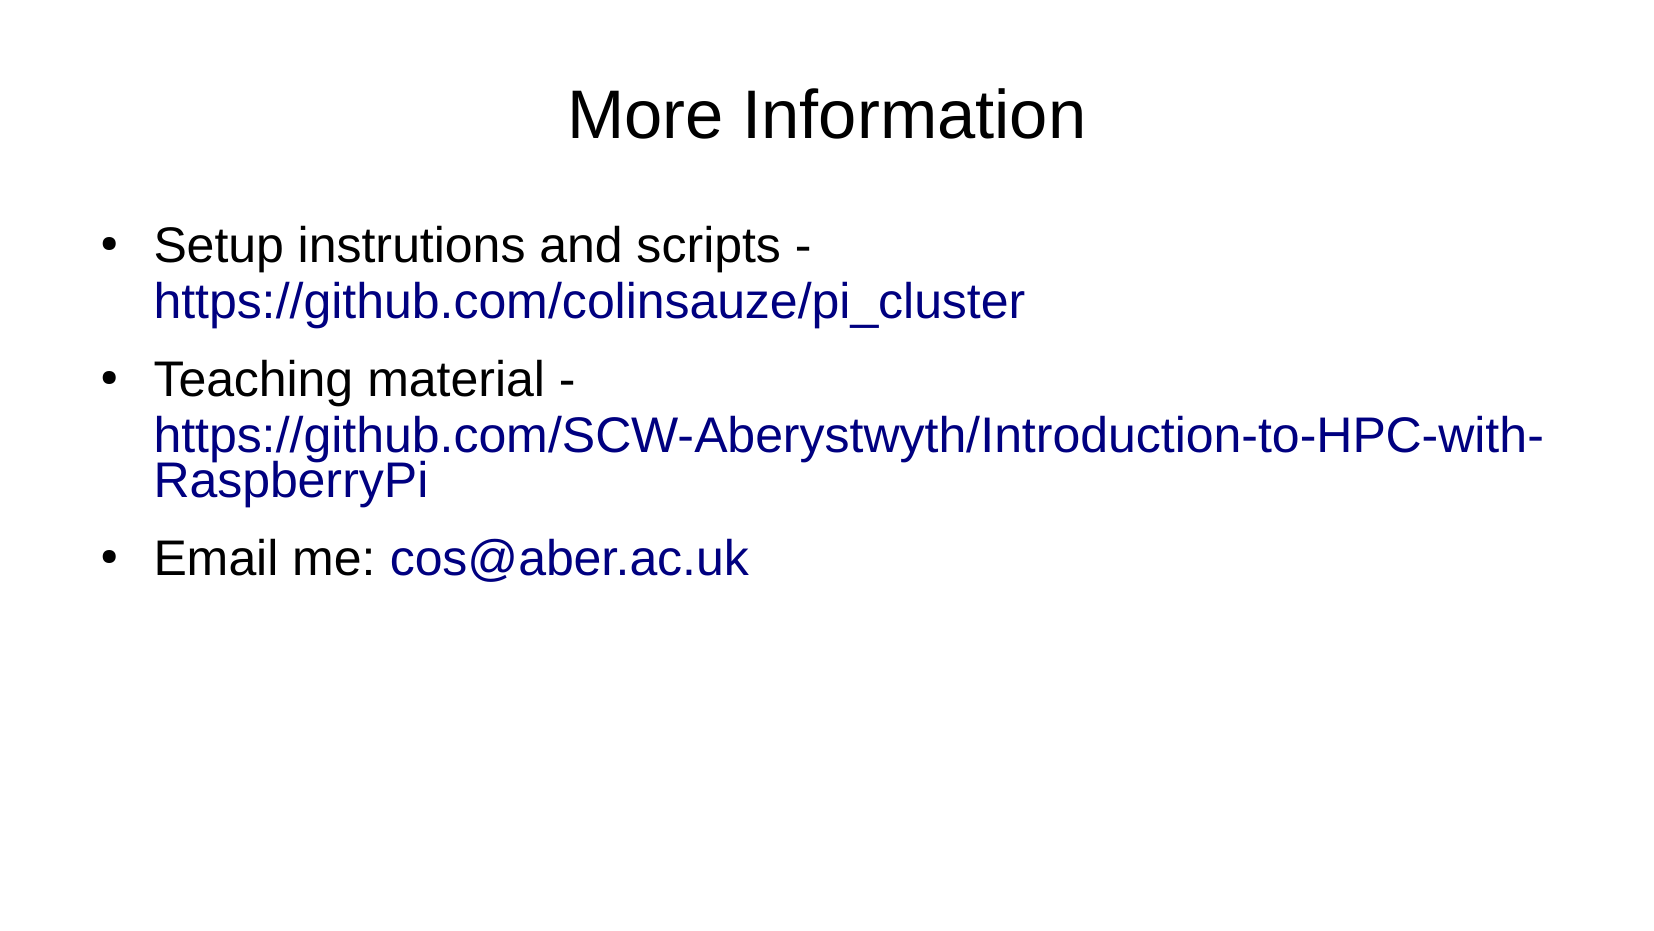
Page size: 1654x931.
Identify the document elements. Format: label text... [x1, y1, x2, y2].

title More Information [82, 37, 1571, 193]
list Setup instrutions and scripts - https://github.com/colinsauze/pi_cluster Teaching material - https://github.com/SCW-Aberystwyth/Introduction-to-HPC-with-RaspberryPi Email me: cos@aber.ac.uk [82, 217, 1571, 758]
